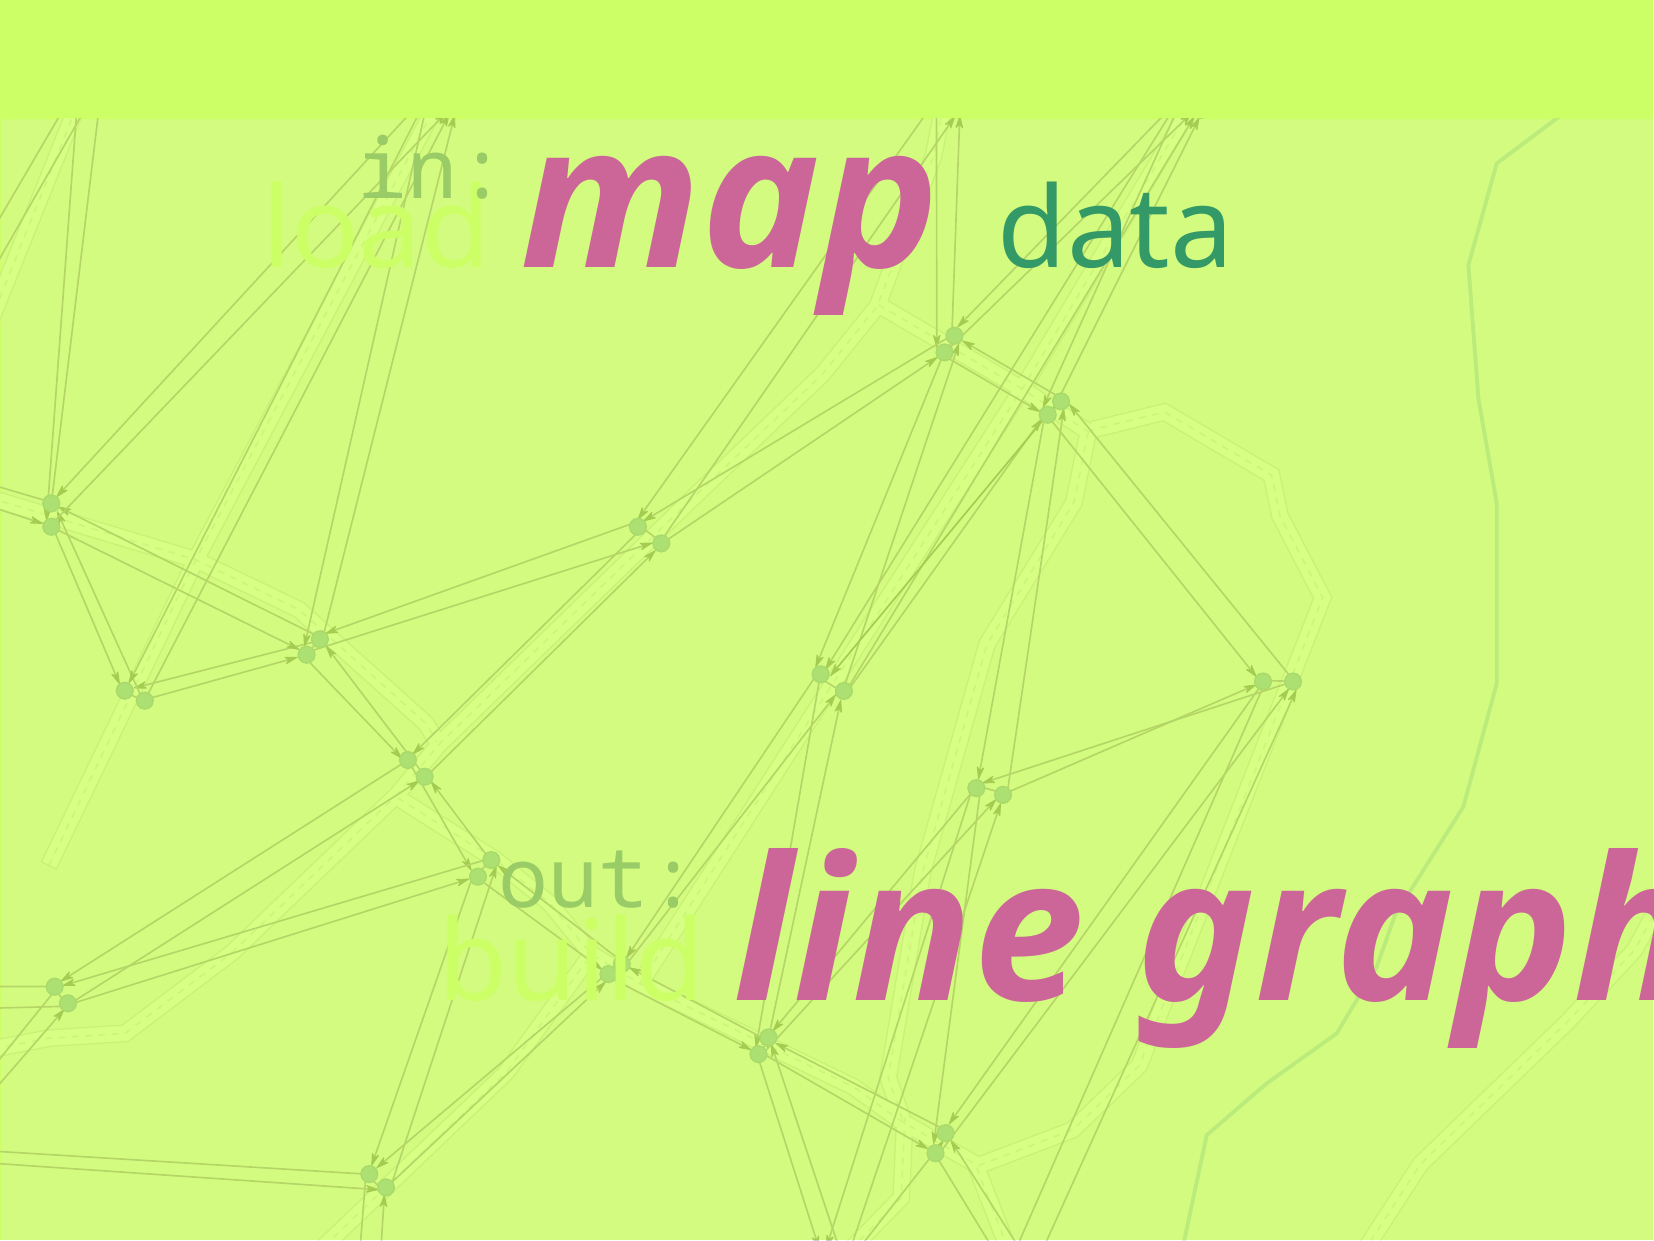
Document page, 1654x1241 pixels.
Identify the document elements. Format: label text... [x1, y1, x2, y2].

text_box build line graph [423, 779, 1524, 1099]
picture [0, 118, 1654, 1241]
text_box out: [484, 811, 714, 927]
text_box in: [342, 102, 523, 218]
text_box load map data [247, 46, 1131, 367]
